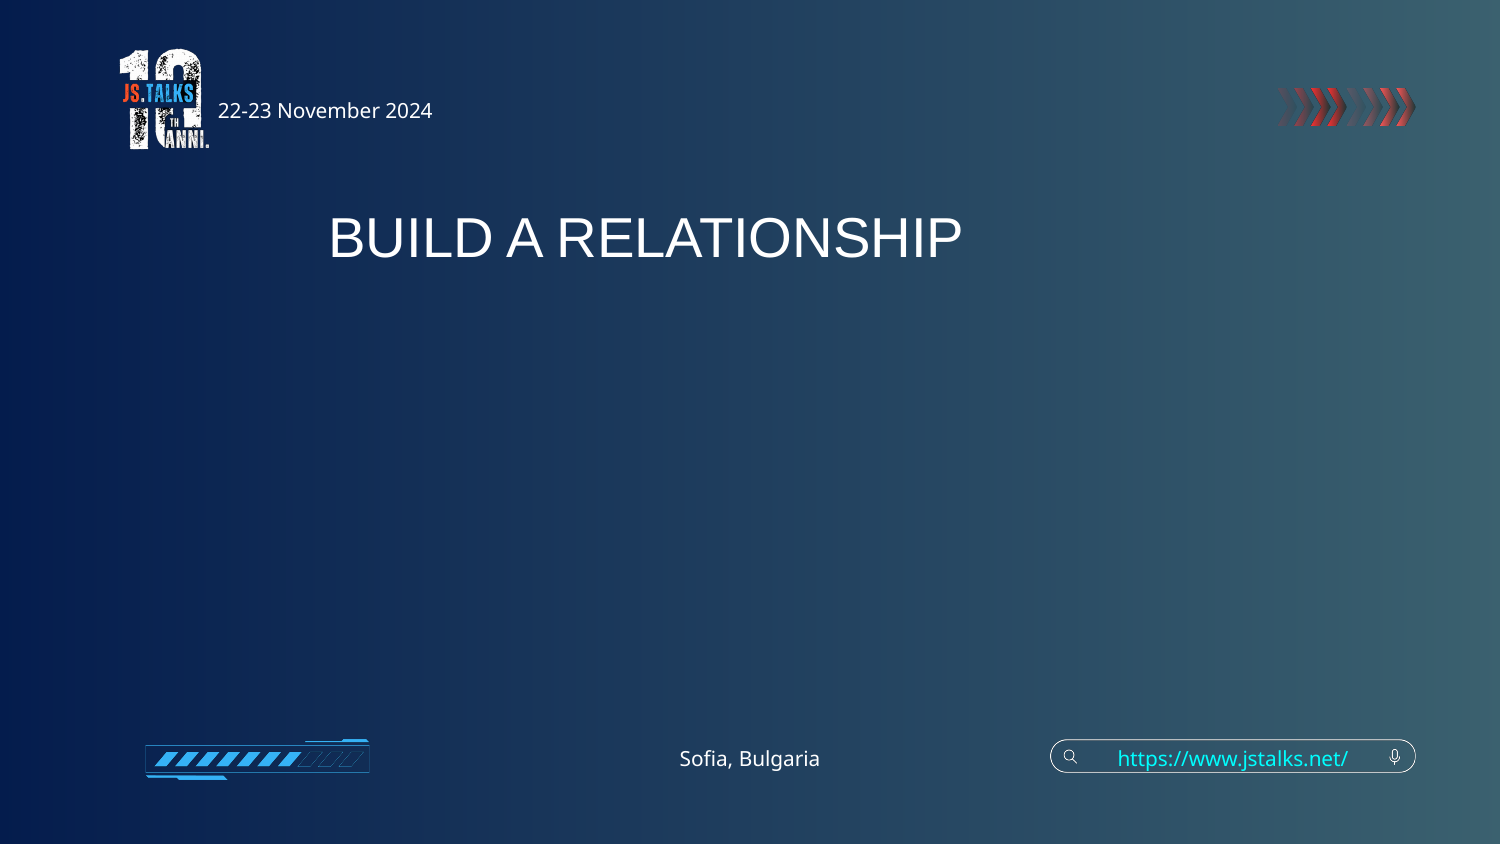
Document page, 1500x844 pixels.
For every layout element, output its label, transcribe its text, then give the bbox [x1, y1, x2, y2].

text_box [65, 0, 258, 231]
text_box BUILD A RELATIONSHIP [328, 183, 1233, 269]
text_box Sofia, Bulgaria [654, 744, 846, 772]
text_box 22-23 November 2024 [217, 95, 507, 123]
text_box [145, 739, 370, 780]
text_box [1277, 88, 1416, 126]
text_box [1050, 739, 1416, 773]
text_box https://www.jstalks.net/ [1103, 744, 1362, 772]
